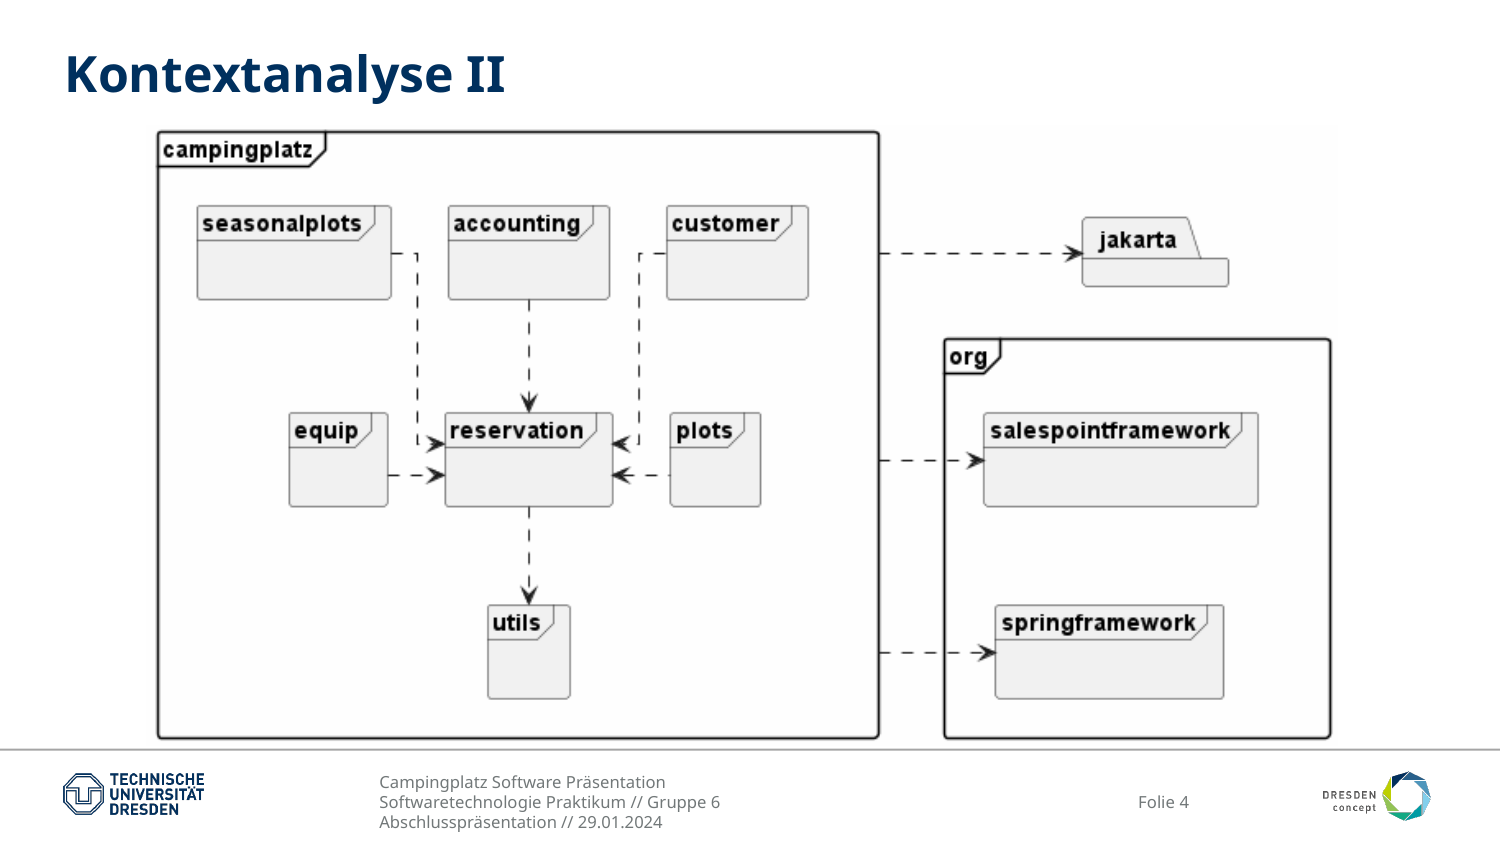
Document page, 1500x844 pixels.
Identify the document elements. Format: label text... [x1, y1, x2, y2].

picture [1323, 771, 1431, 821]
picture [0, 125, 1500, 750]
picture [63, 773, 204, 815]
title Kontextanalyse II [64, 42, 1437, 125]
